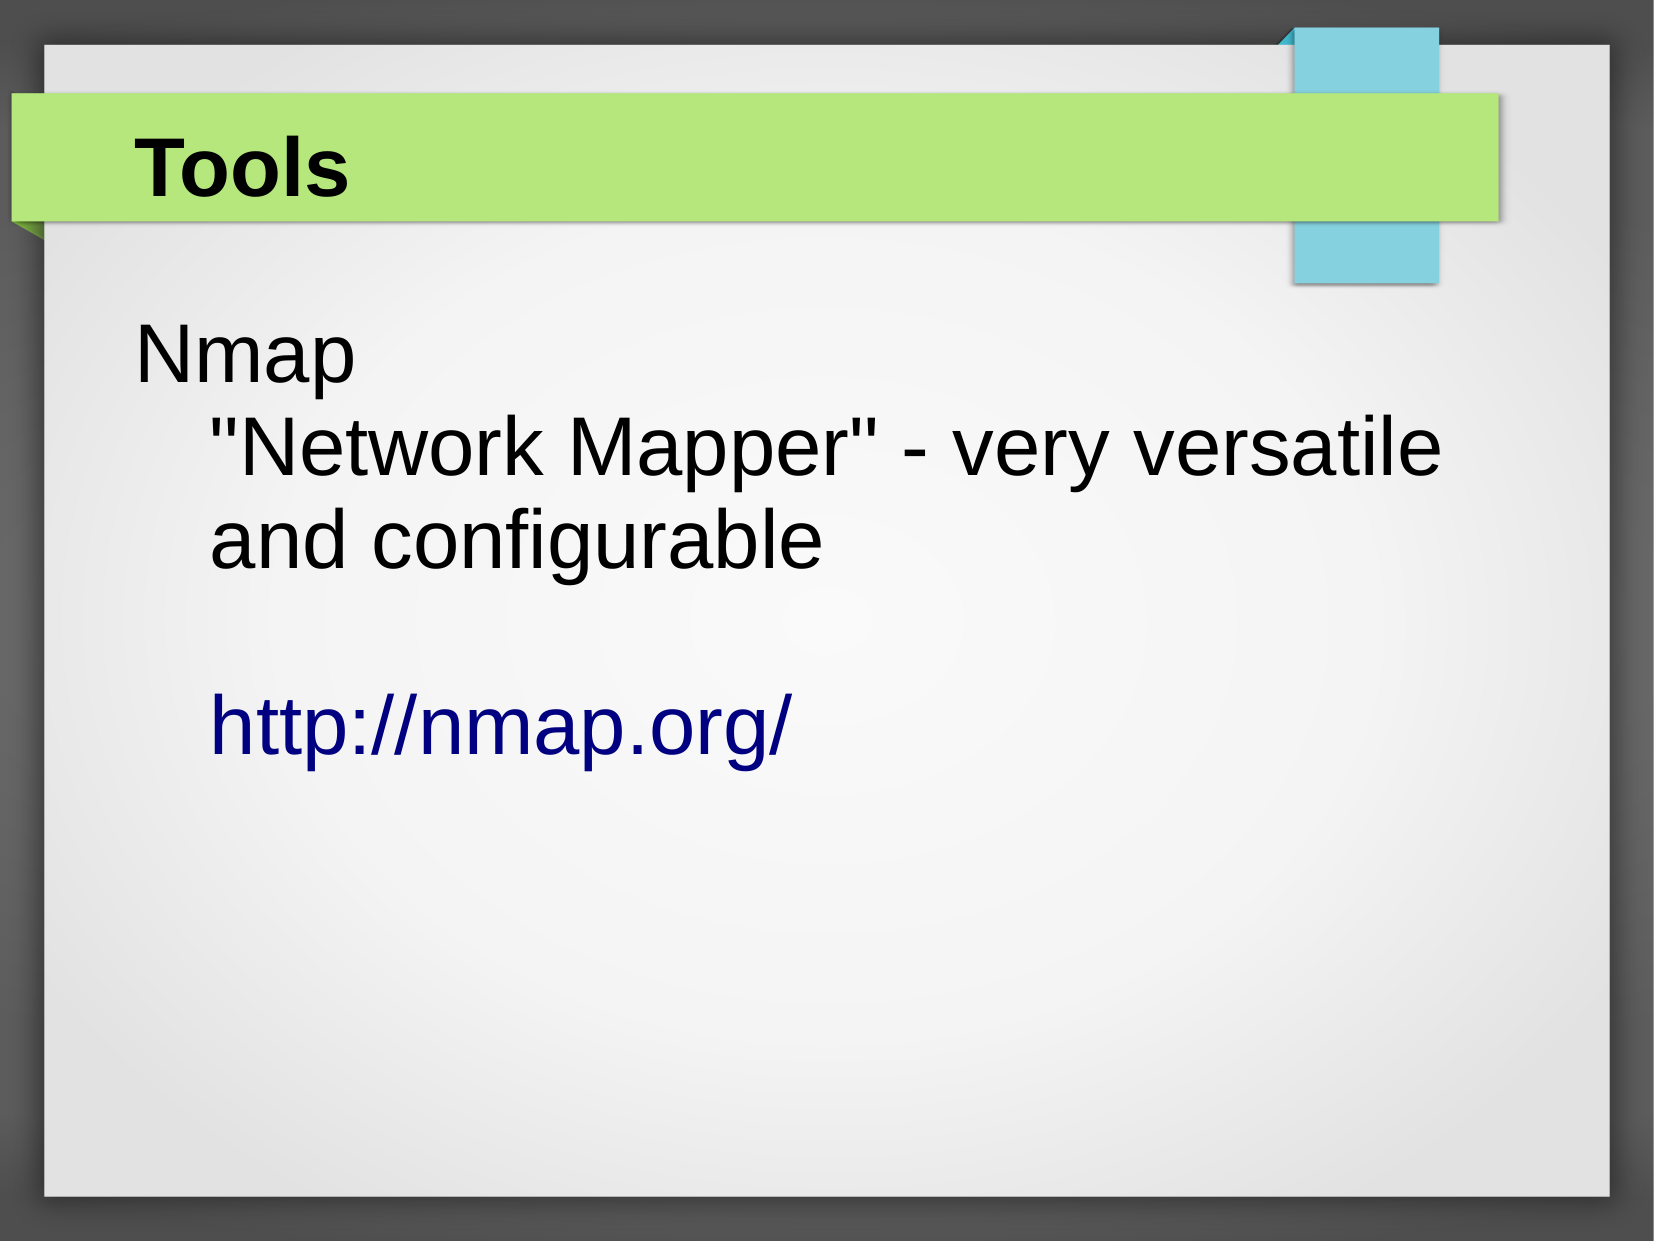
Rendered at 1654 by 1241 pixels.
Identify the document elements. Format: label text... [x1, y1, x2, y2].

text_box Tools Nmap "Network Mapper" - very versatile and configurable http://nmap.org/ [120, 114, 1483, 781]
picture [0, 0, 1654, 1241]
